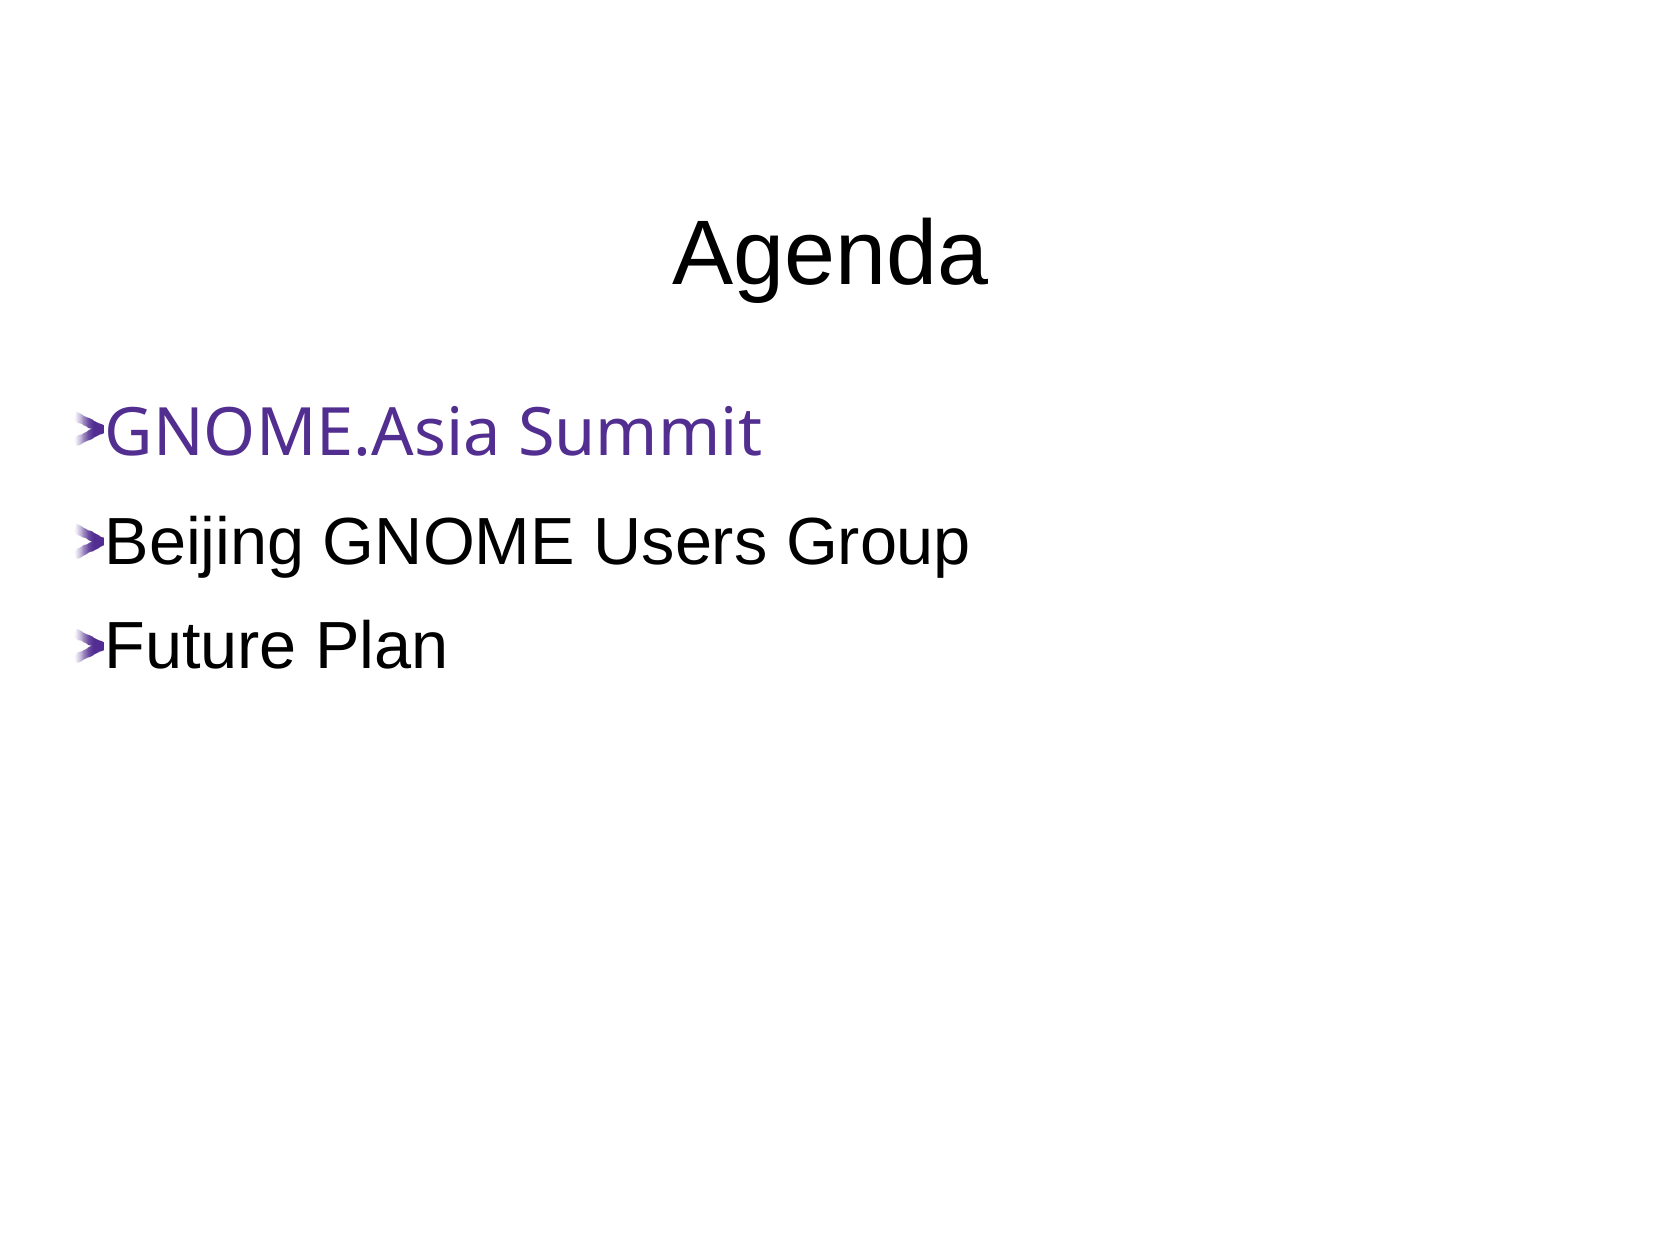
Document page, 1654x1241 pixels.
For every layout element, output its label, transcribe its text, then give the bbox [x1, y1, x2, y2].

title Agenda [76, 135, 1585, 377]
list GNOME.Asia Summit Beijing GNOME Users Group Future Plan [0, 383, 1591, 801]
